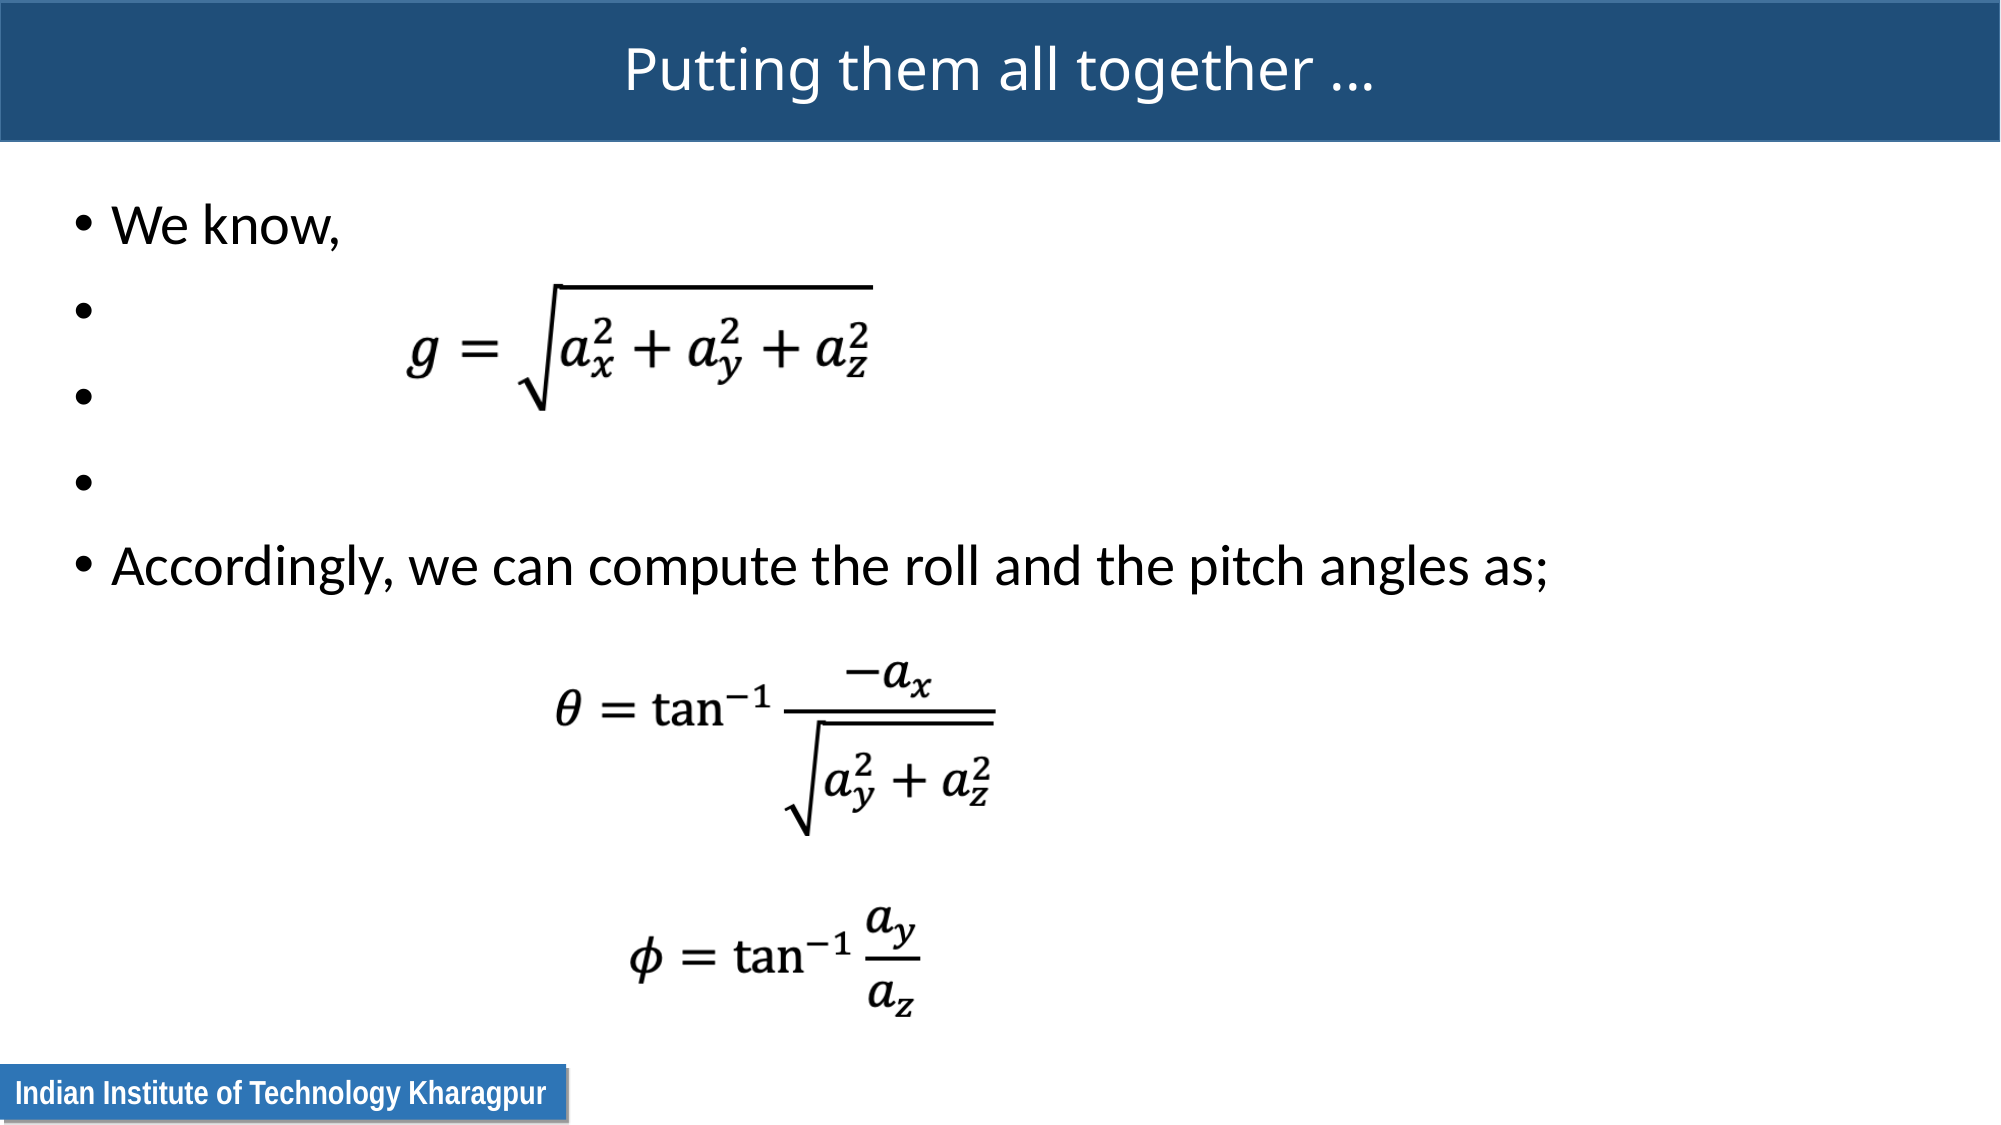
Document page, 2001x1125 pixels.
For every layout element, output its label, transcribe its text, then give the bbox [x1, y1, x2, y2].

list We know, Accordingly, we can compute the roll and the pitch angles as; [58, 186, 1954, 1065]
picture [505, 625, 1073, 1049]
title Putting them all together ... [0, 1, 2000, 141]
picture [375, 266, 902, 431]
